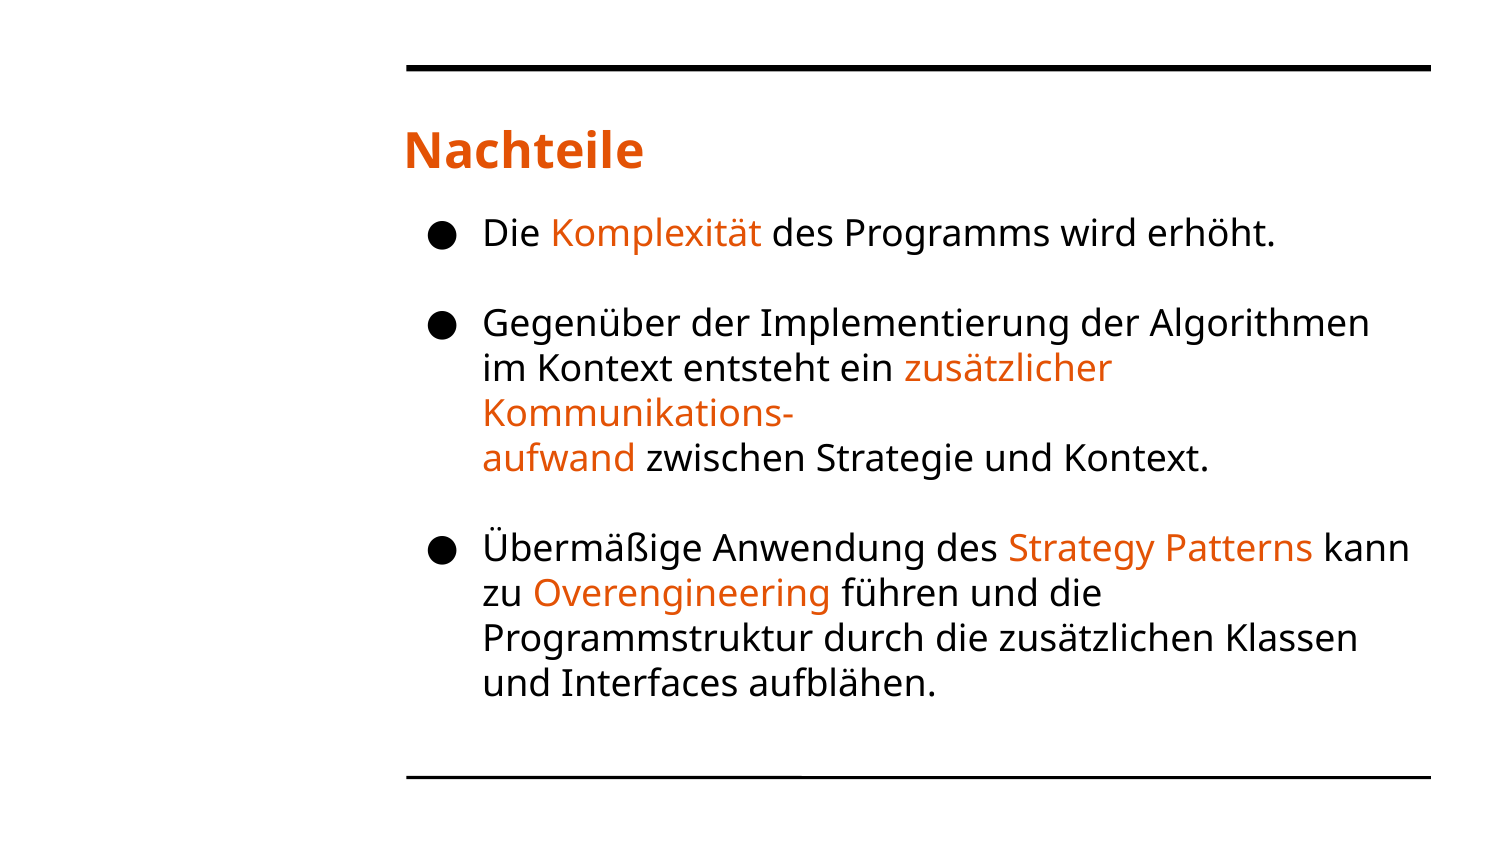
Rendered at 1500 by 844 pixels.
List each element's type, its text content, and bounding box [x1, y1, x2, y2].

title Nachteile [389, 103, 1428, 194]
subtitle Die Komplexität des Programms wird erhöht. Gegenüber der Implementierung der Algorithmen im Kontext entsteht ein zusätzlicher Kommunikations- aufwand zwischen Strategie und Kontext. Übermäßige Anwendung des Strategy Patterns kann zu Overengineering führen und die Programmstruktur durch die zusätzlichen Klassen und Interfaces aufblähen. [392, 193, 1431, 735]
